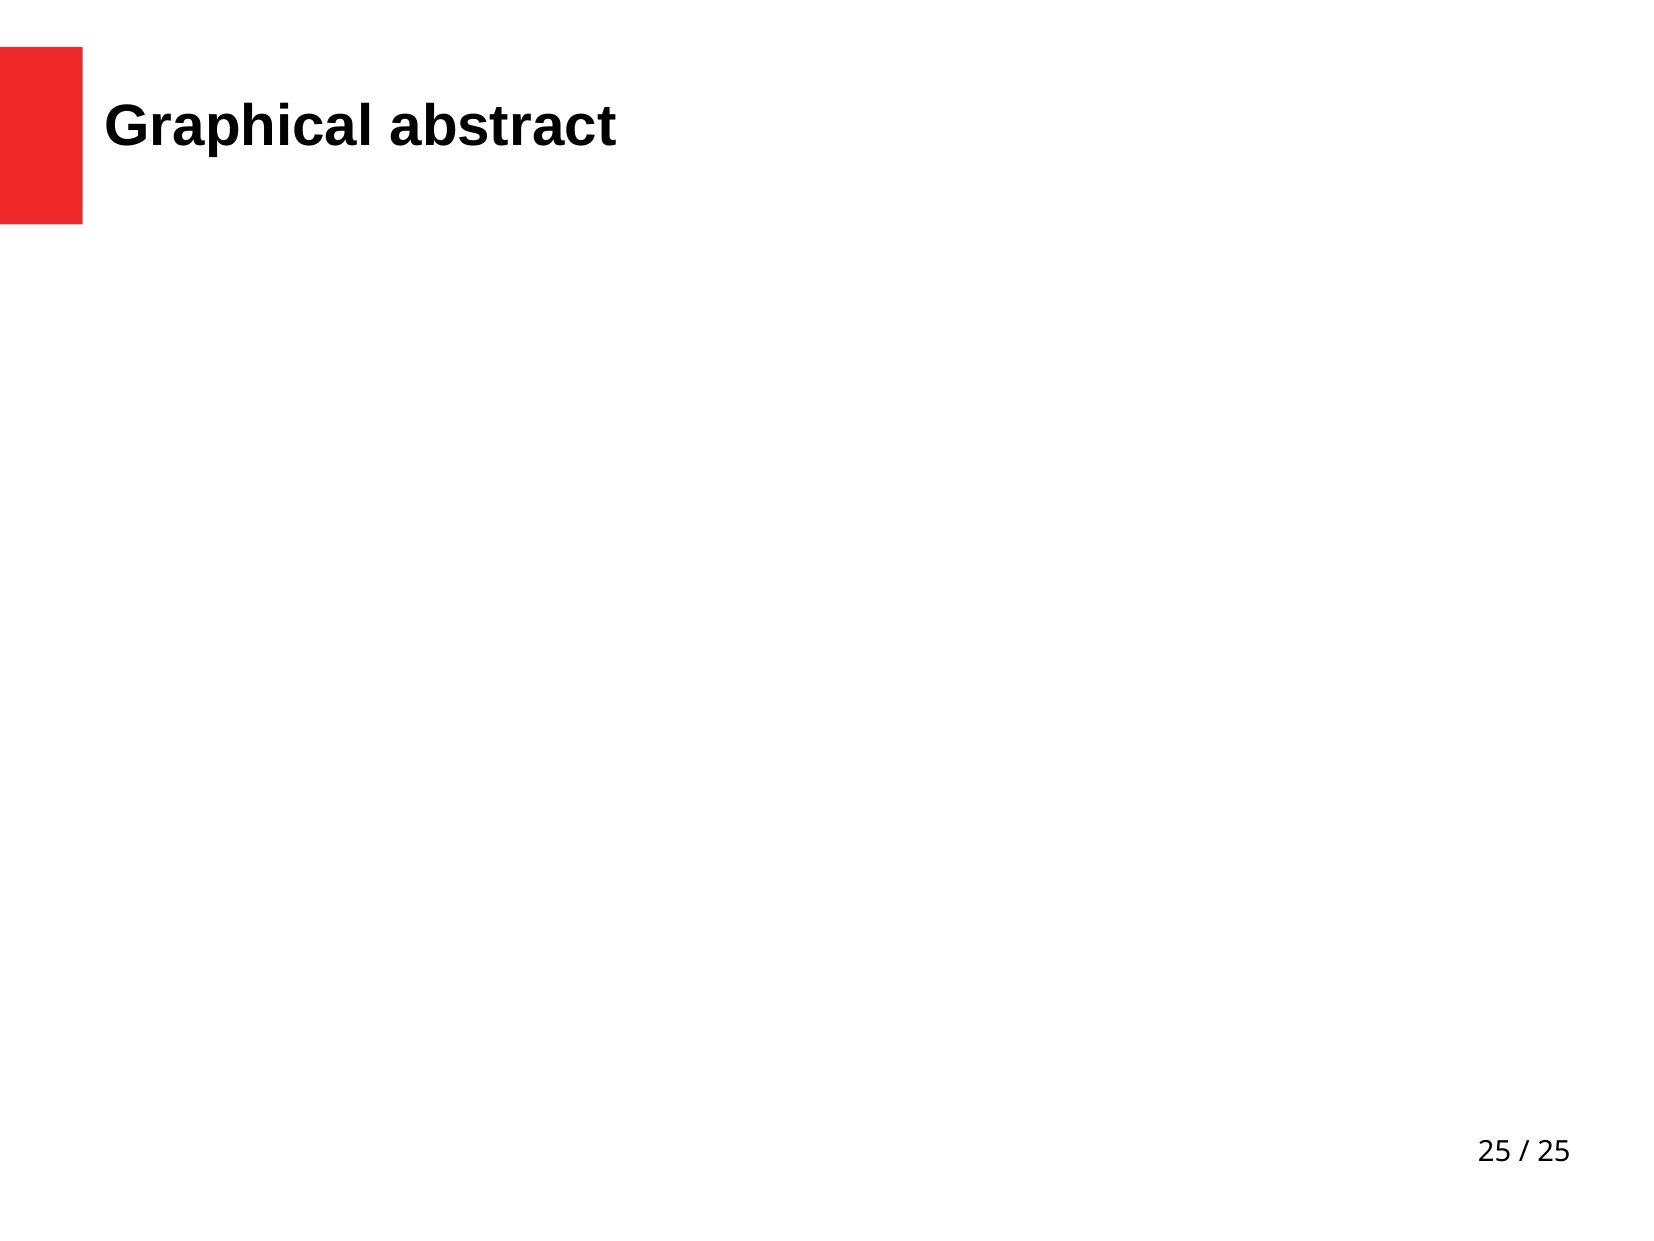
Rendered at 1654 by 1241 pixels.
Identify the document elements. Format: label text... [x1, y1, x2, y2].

text_box Graphical abstract [90, 85, 1561, 166]
